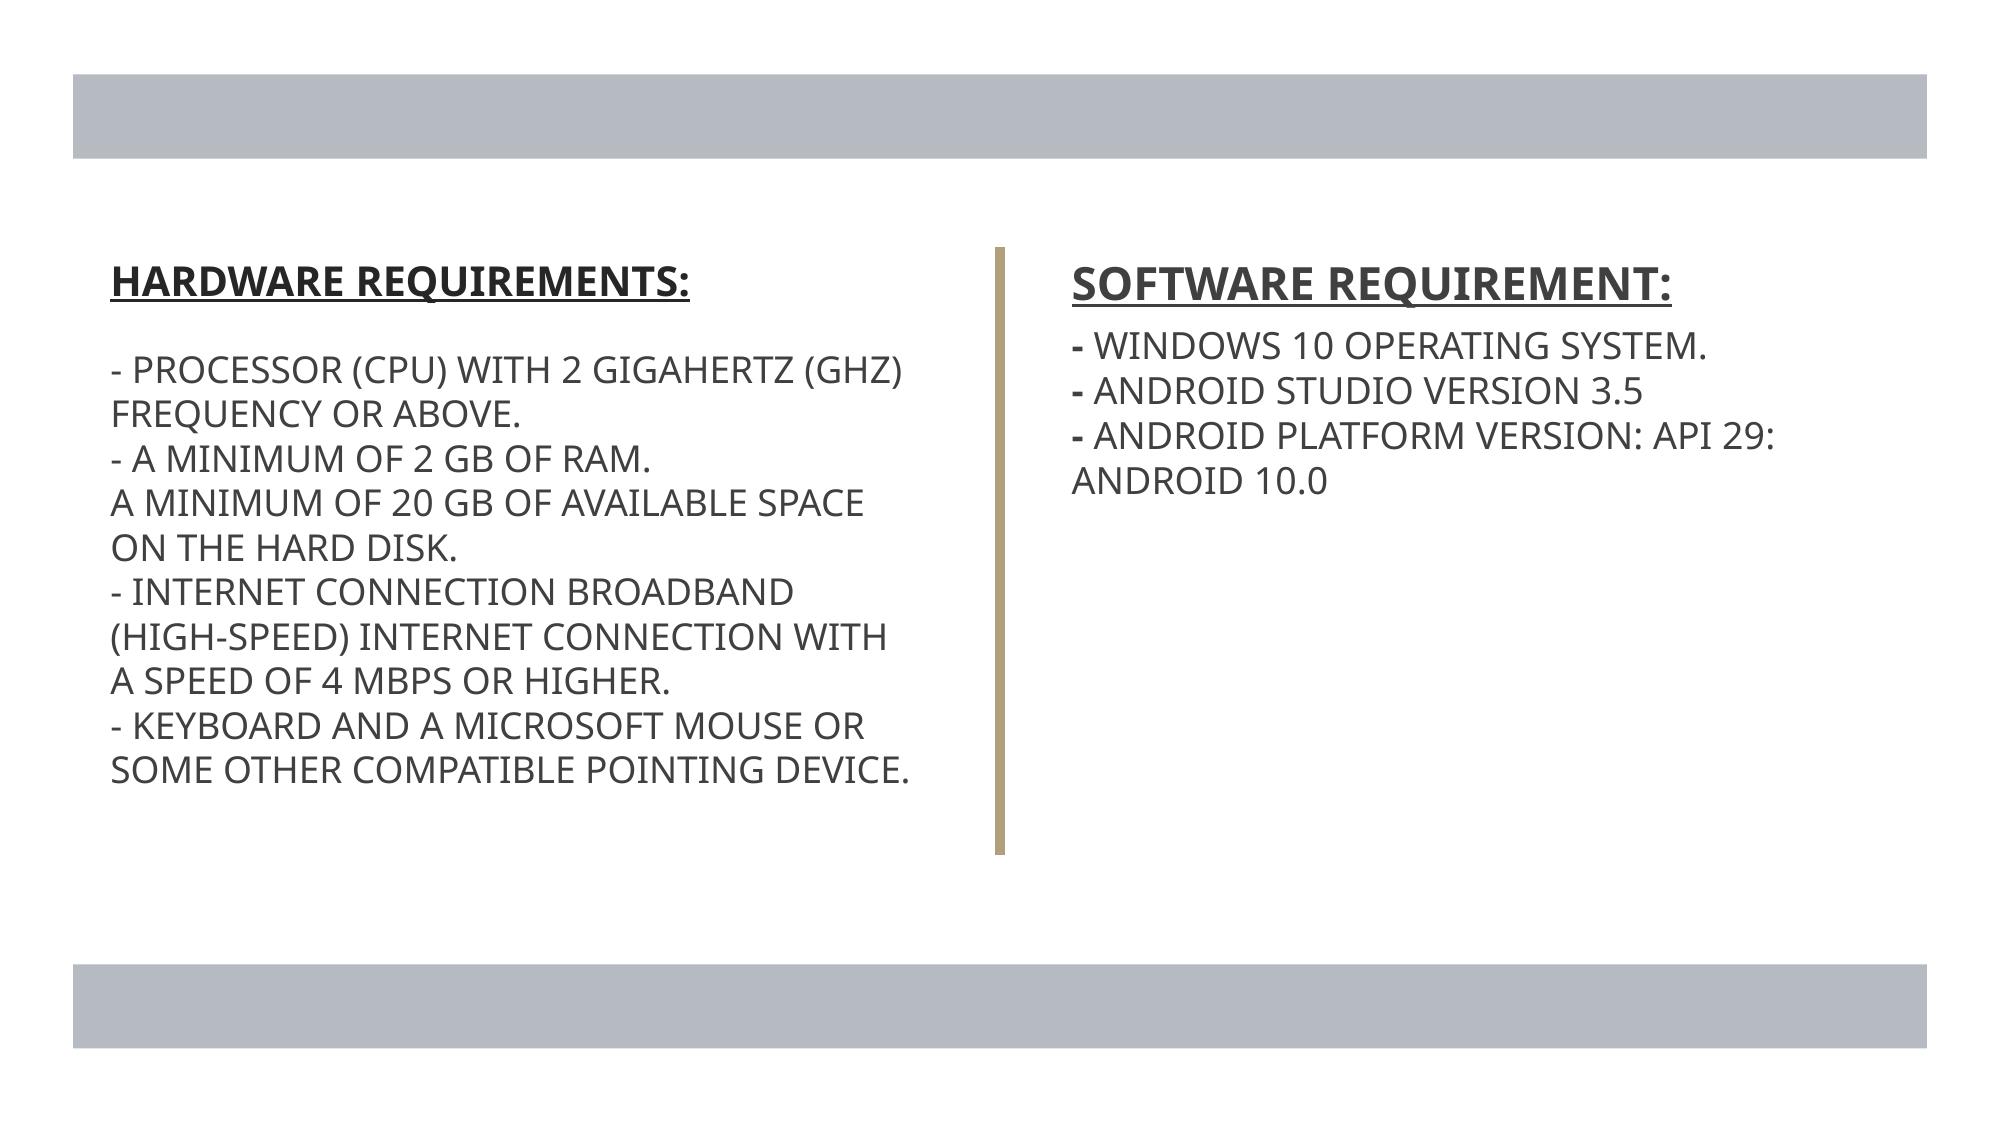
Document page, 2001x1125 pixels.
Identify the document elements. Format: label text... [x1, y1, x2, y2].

subtitle Software Requirement: - Windows 10 Operating System. - Android Studio Version 3.5 - Android Platform Version: API 29: Android 10.0 [1056, 247, 1905, 888]
title Hardware Requirements: - Processor (CPU) with 2 gigahertz (GHz) frequency or above. - A minimum of 2 GB of RAM. A minimum of 20 GB of available space on the hard disk. - Internet Connection Broadband (high-speed) Internet connection with a speed of 4 Mbps or higher. - Keyboard and a Microsoft Mouse or some other compatible pointing device. [95, 247, 936, 888]
text_box [0, 0, 2000, 1125]
